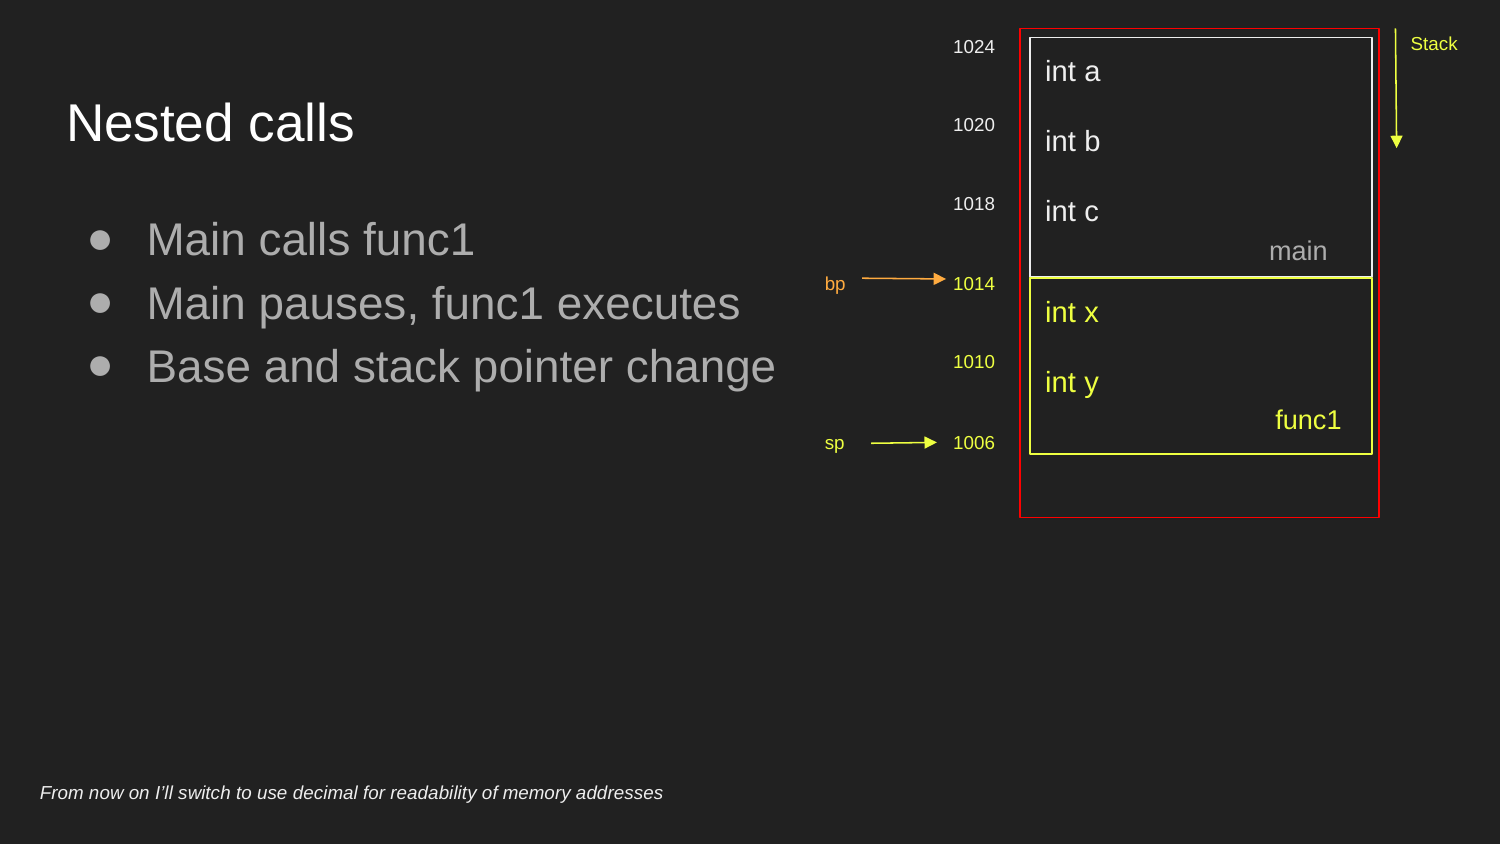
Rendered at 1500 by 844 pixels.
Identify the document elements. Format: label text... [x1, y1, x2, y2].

title Nested calls [51, 72, 775, 167]
text_box 1014 [938, 256, 1011, 301]
text_box int a int b int c [1030, 37, 1372, 277]
text_box main [1254, 218, 1380, 272]
text_box 1010 [938, 334, 1011, 380]
text_box sp [809, 415, 862, 461]
text_box 1018 [938, 177, 1063, 222]
text_box 1006 [938, 415, 1011, 460]
text_box 1024 [938, 19, 1063, 64]
text_box func1 [1260, 387, 1386, 441]
text_box int x int y [1030, 278, 1372, 455]
list Main calls func1 Main pauses, func1 executes Base and stack pointer change [56, 186, 822, 570]
text_box bp [809, 256, 862, 301]
text_box From now on I’ll switch to use decimal for readability of memory addresses [24, 765, 759, 811]
text_box 1020 [938, 97, 1063, 142]
text_box Stack [1395, 16, 1486, 61]
